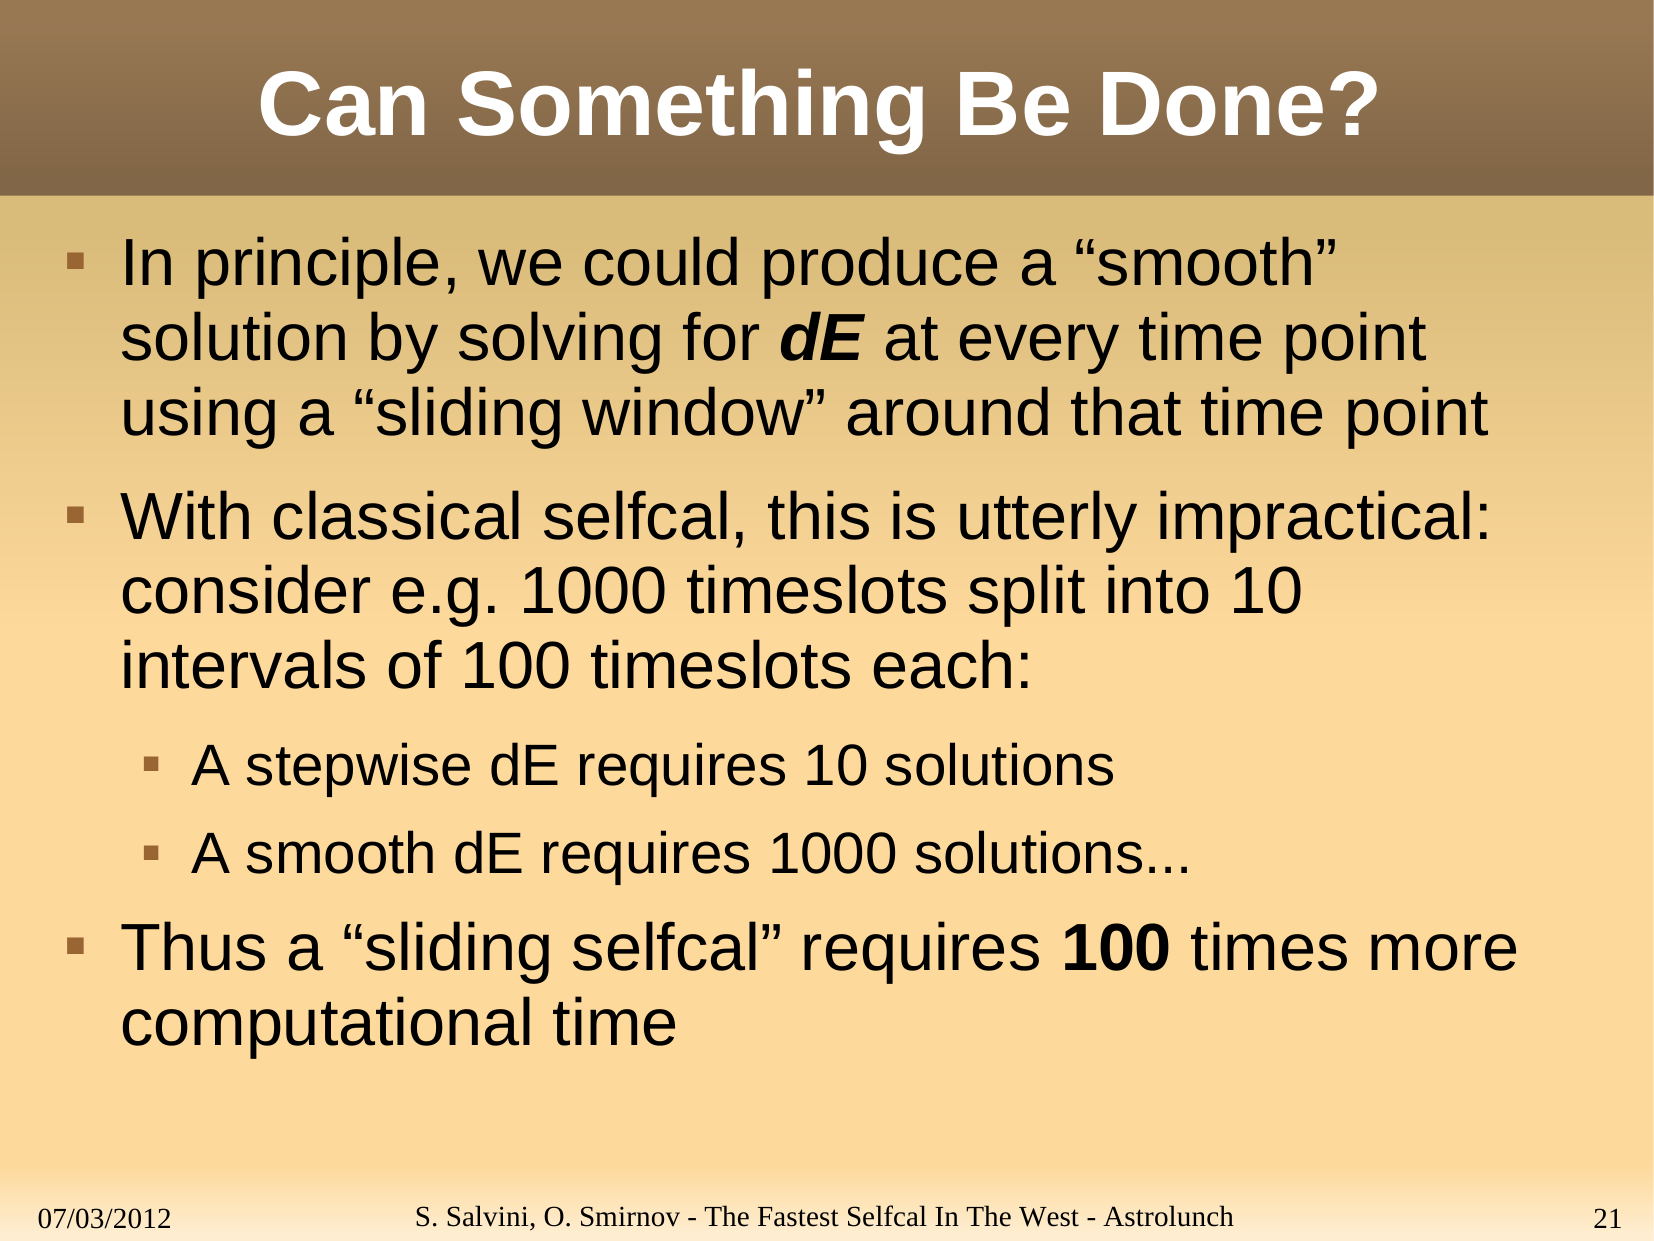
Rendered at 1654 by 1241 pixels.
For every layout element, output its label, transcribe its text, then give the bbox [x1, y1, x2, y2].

title Can Something Be Done? [76, 7, 1565, 200]
list In principle, we could produce a “smooth” solution by solving for dE at every time point using a “sliding window” around that time point With classical selfcal, this is utterly impractical: consider e.g. 1000 timeslots split into 10 intervals of 100 timeslots each: A stepwise dE requires 10 solutions A smooth dE requires 1000 solutions... Thus a “sliding selfcal” requires 100 times more computational time [49, 225, 1538, 1060]
picture [0, 0, 1654, 1241]
